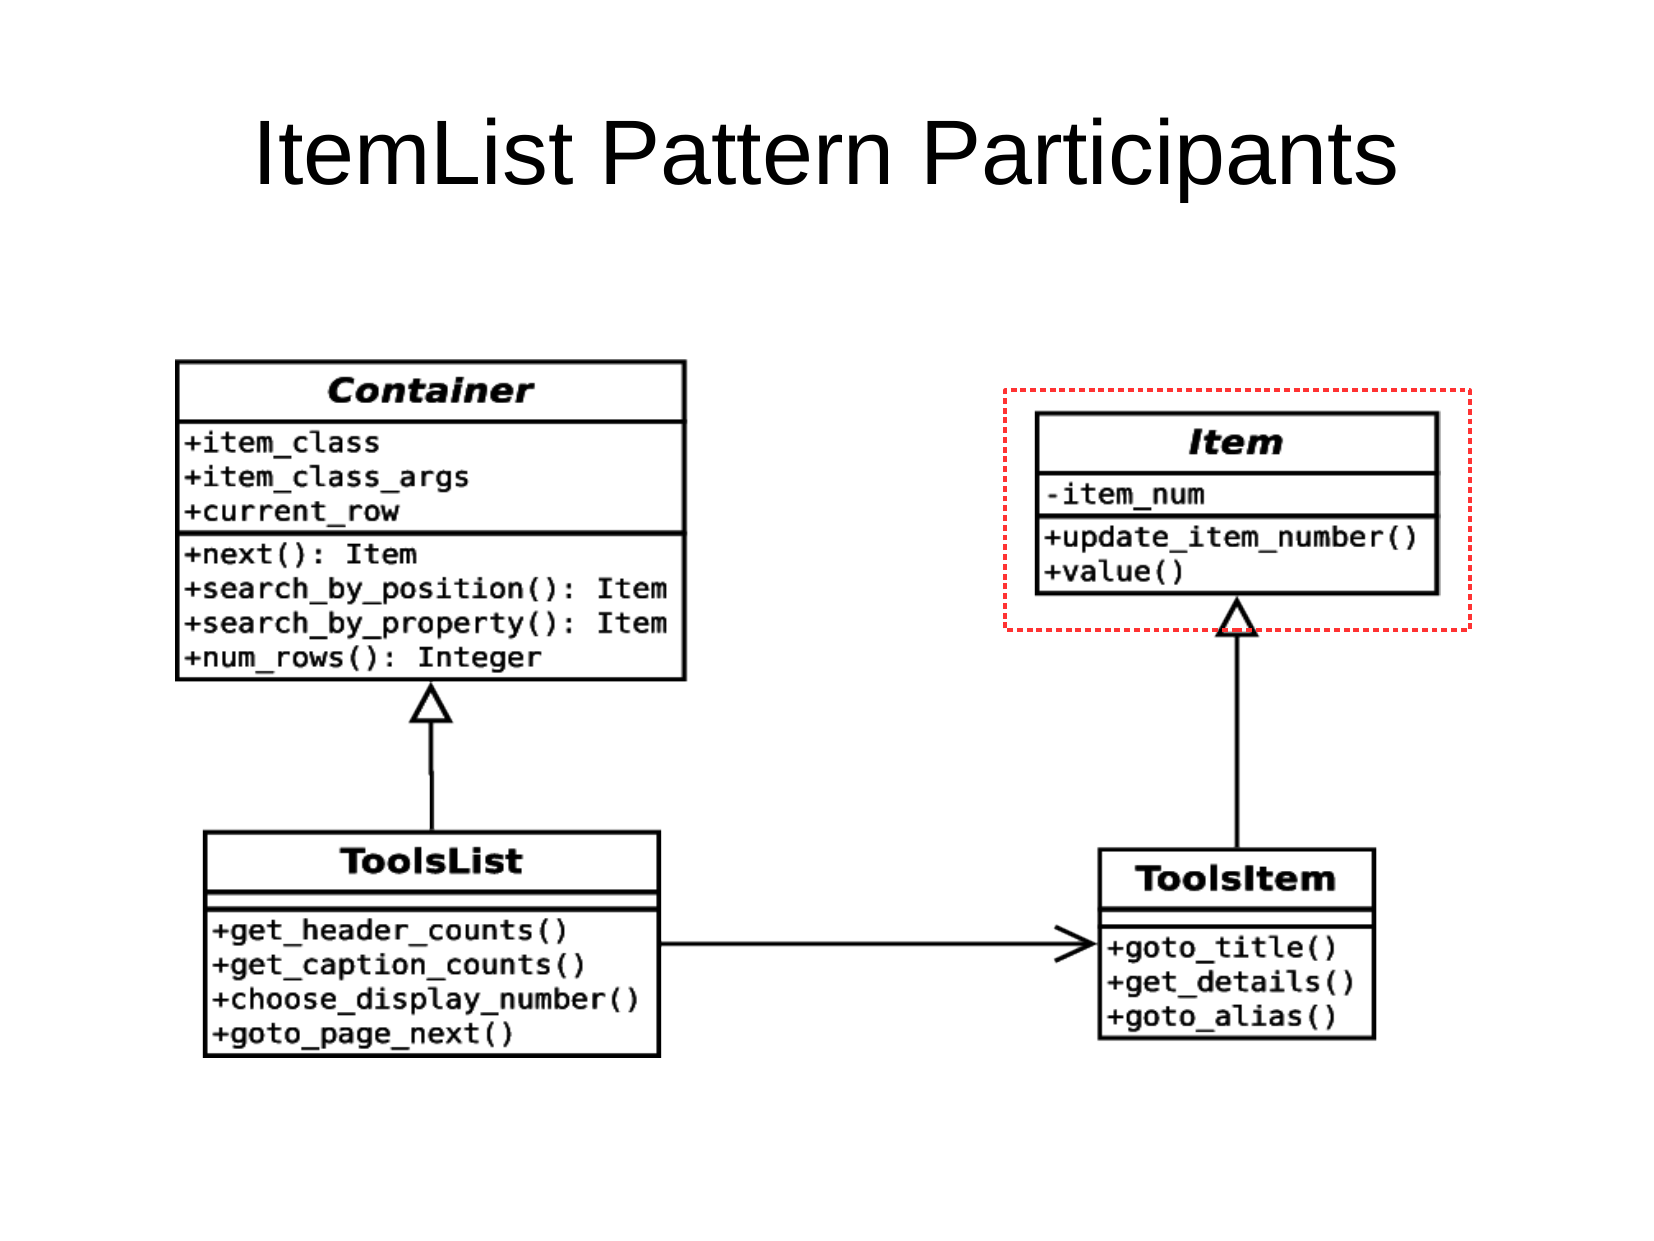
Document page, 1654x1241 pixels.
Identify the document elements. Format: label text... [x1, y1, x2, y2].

picture [175, 359, 1441, 1058]
title ItemList Pattern Participants [82, 49, 1571, 257]
